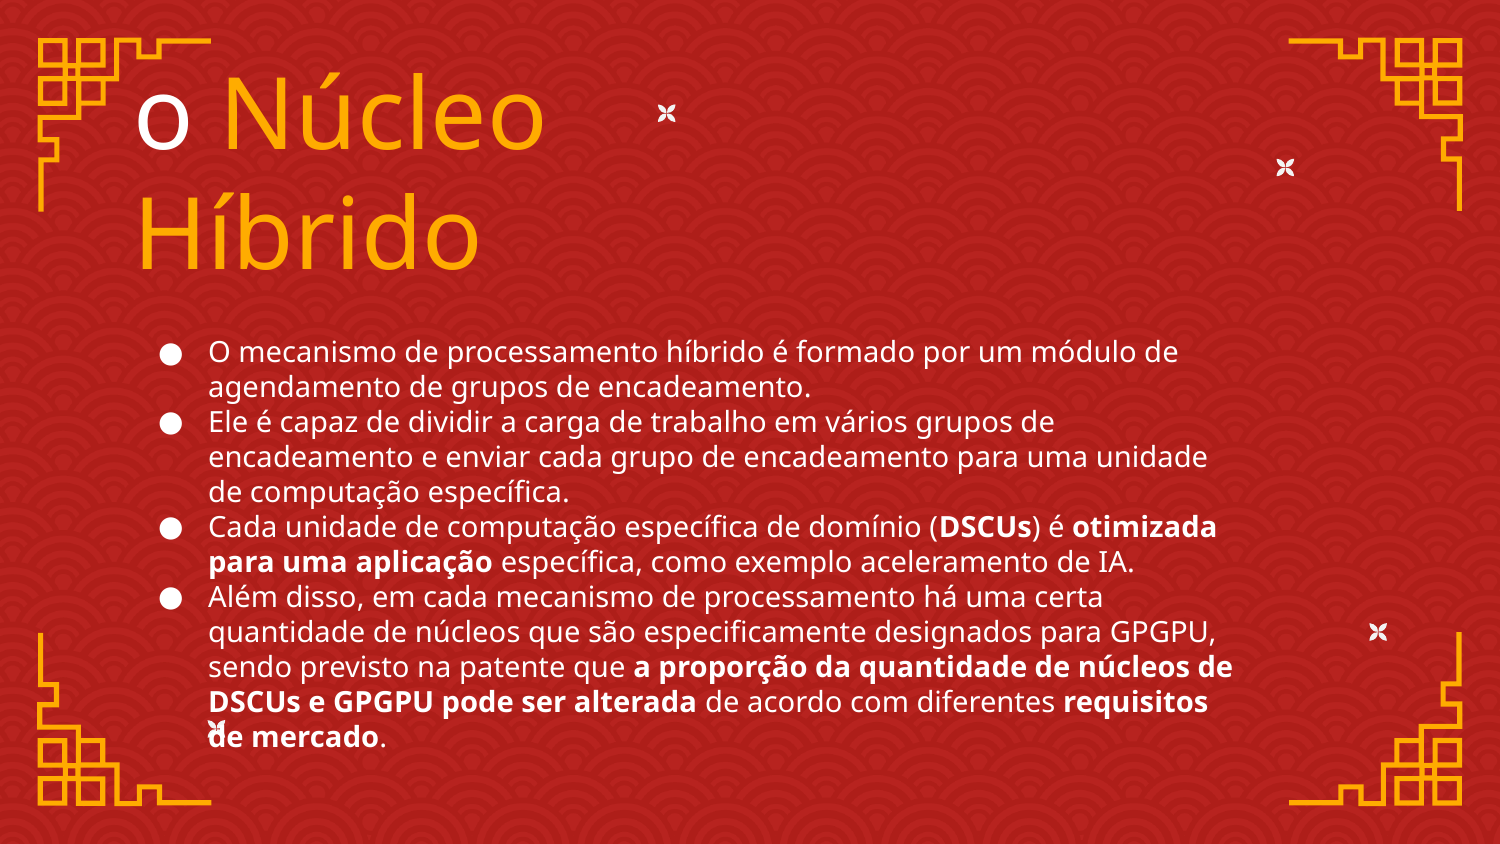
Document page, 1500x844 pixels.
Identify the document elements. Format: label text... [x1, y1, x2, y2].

subtitle O mecanismo de processamento híbrido é formado por um módulo de agendamento de grupos de encadeamento. Ele é capaz de dividir a carga de trabalho em vários grupos de encadeamento e enviar cada grupo de encadeamento para uma unidade de computação específica. Cada unidade de computação específica de domínio (DSCUs) é otimizada para uma aplicação específica, como exemplo aceleramento de IA. Além disso, em cada mecanismo de processamento há uma certa quantidade de núcleos que são especificamente designados para GPGPU, sendo previsto na patente que a proporção da quantidade de núcleos de DSCUs e GPGPU pode ser alterada de acordo com diferentes requisitos de mercado. [118, 318, 1259, 736]
picture [0, 0, 1500, 844]
title o Núcleo Híbrido [118, 146, 610, 305]
